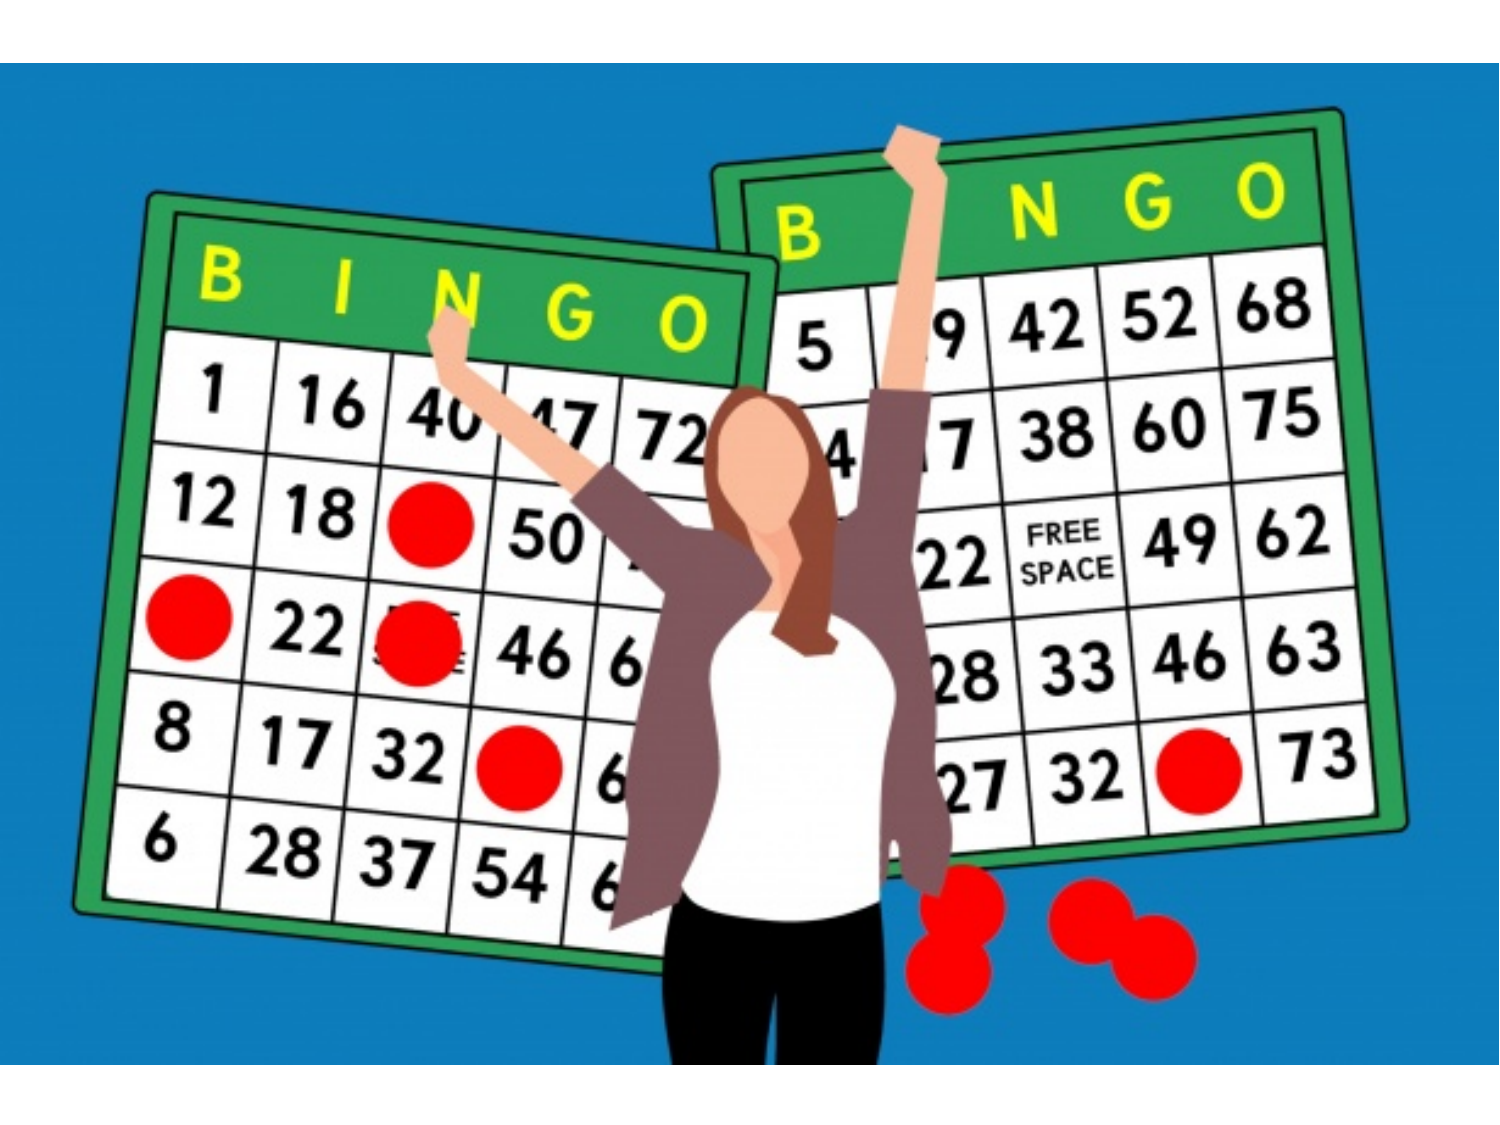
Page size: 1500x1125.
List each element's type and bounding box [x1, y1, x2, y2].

picture [0, 63, 1499, 1066]
